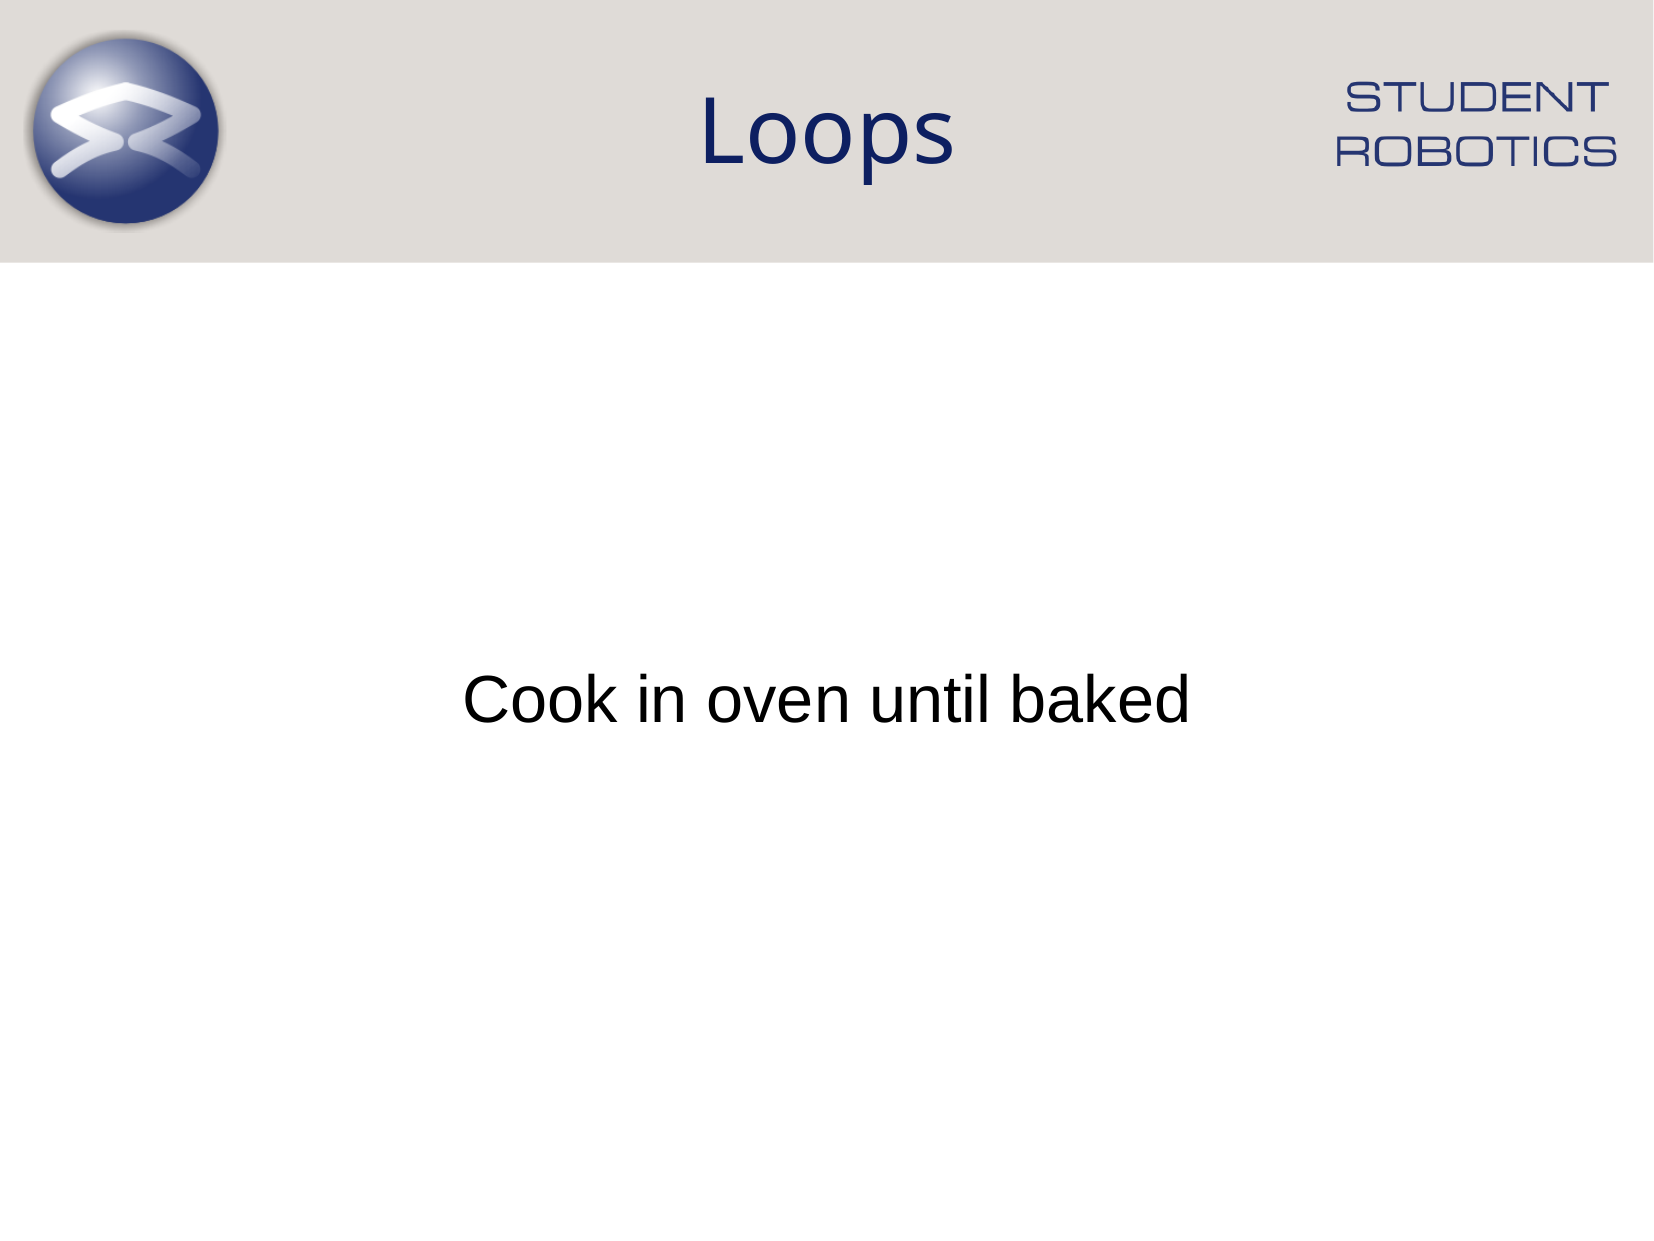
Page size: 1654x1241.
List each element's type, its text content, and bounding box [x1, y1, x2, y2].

title Loops [82, 0, 1571, 257]
picture [1571, 68, 1633, 174]
picture [9, 19, 82, 245]
subtitle Cook in oven until baked [82, 297, 1571, 1102]
